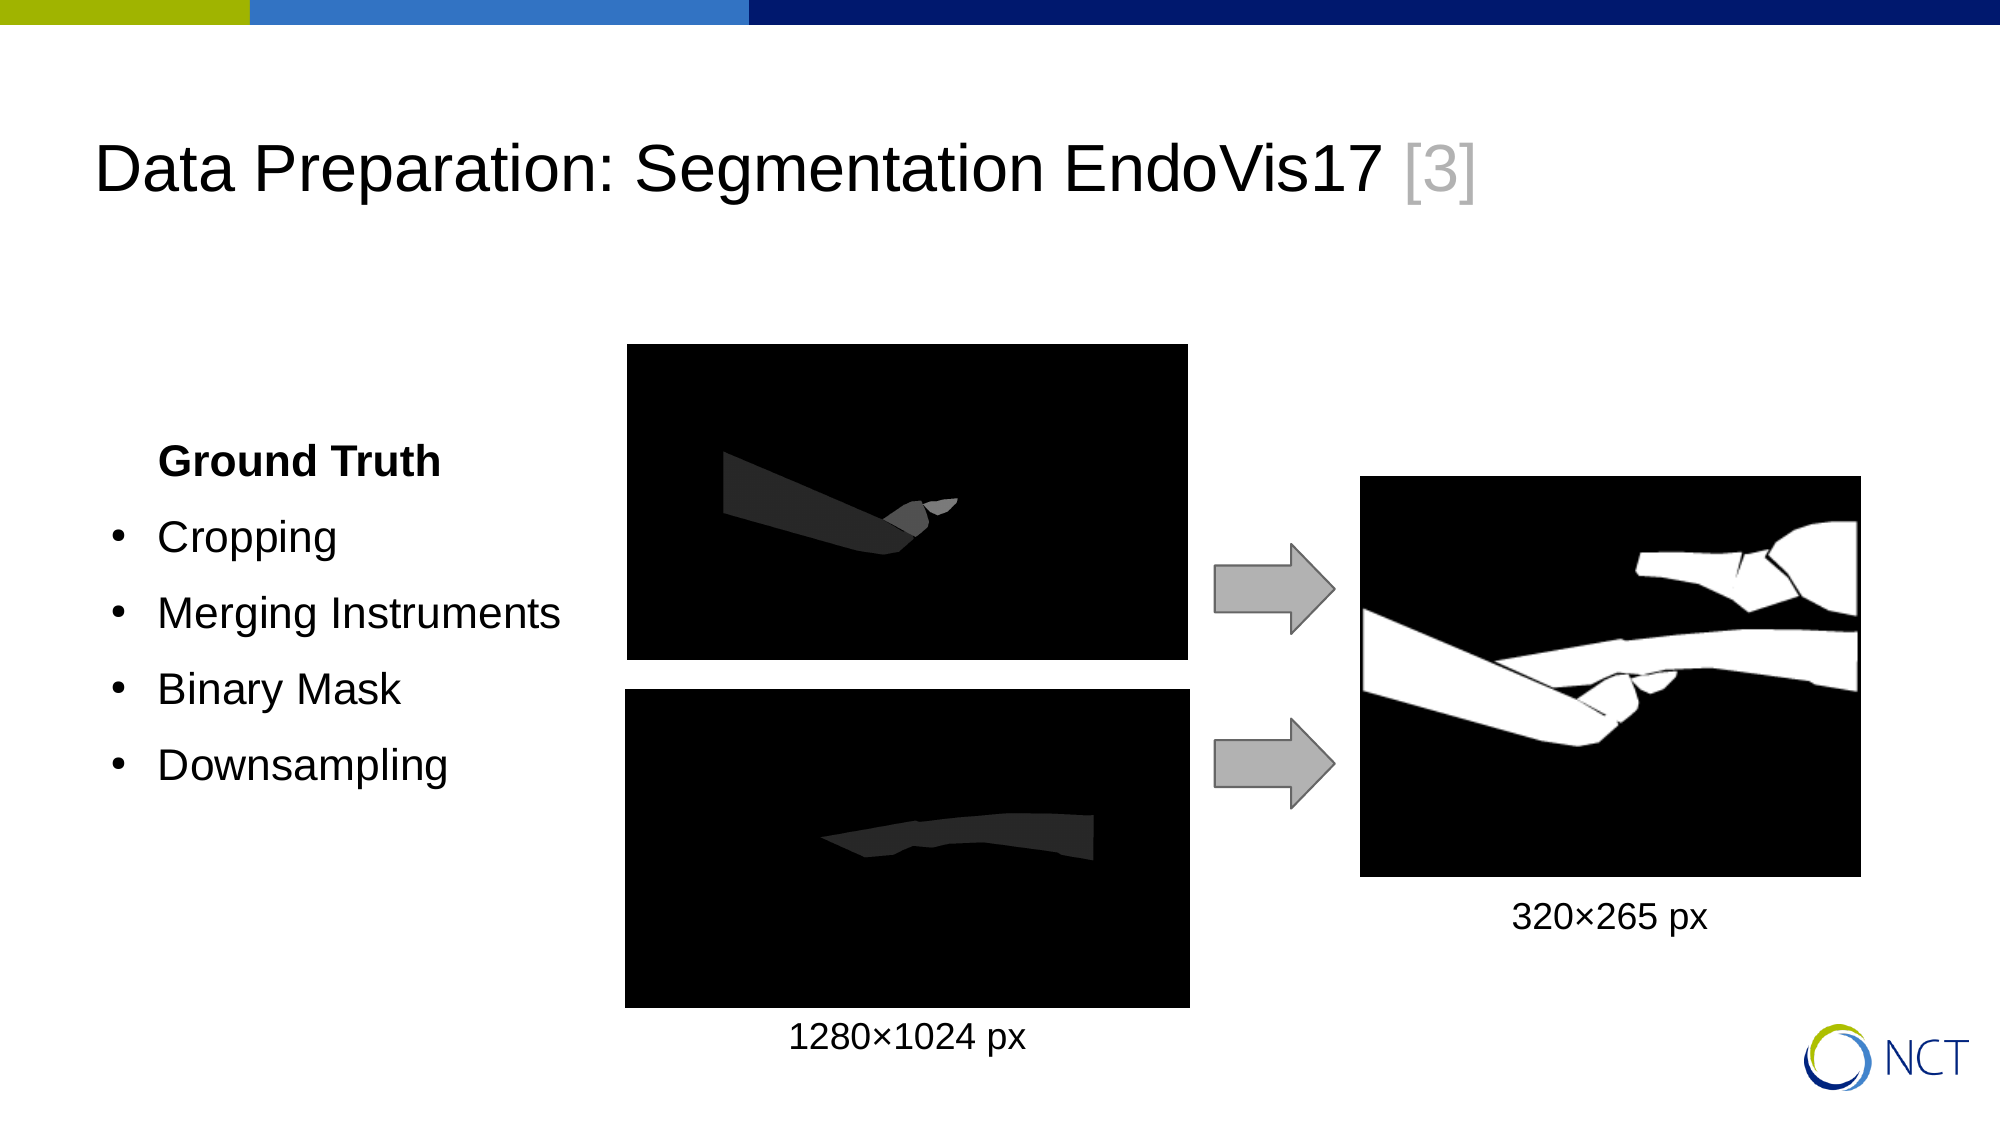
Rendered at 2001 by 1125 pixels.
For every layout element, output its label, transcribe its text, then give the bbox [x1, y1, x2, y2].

title Data Preparation: Segmentation EndoVis17 [3] [94, 75, 1886, 263]
text_box 1280×1024 px [773, 1008, 1042, 1066]
picture [627, 344, 1188, 660]
picture [1804, 1024, 1969, 1091]
picture [625, 689, 1190, 1008]
text_box [1214, 718, 1335, 809]
picture [1360, 476, 1861, 877]
list Ground Truth Cropping Merging Instruments Binary Mask Downsampling [94, 360, 601, 796]
text_box 320×265 px [1496, 888, 1724, 946]
text_box [1214, 543, 1335, 634]
